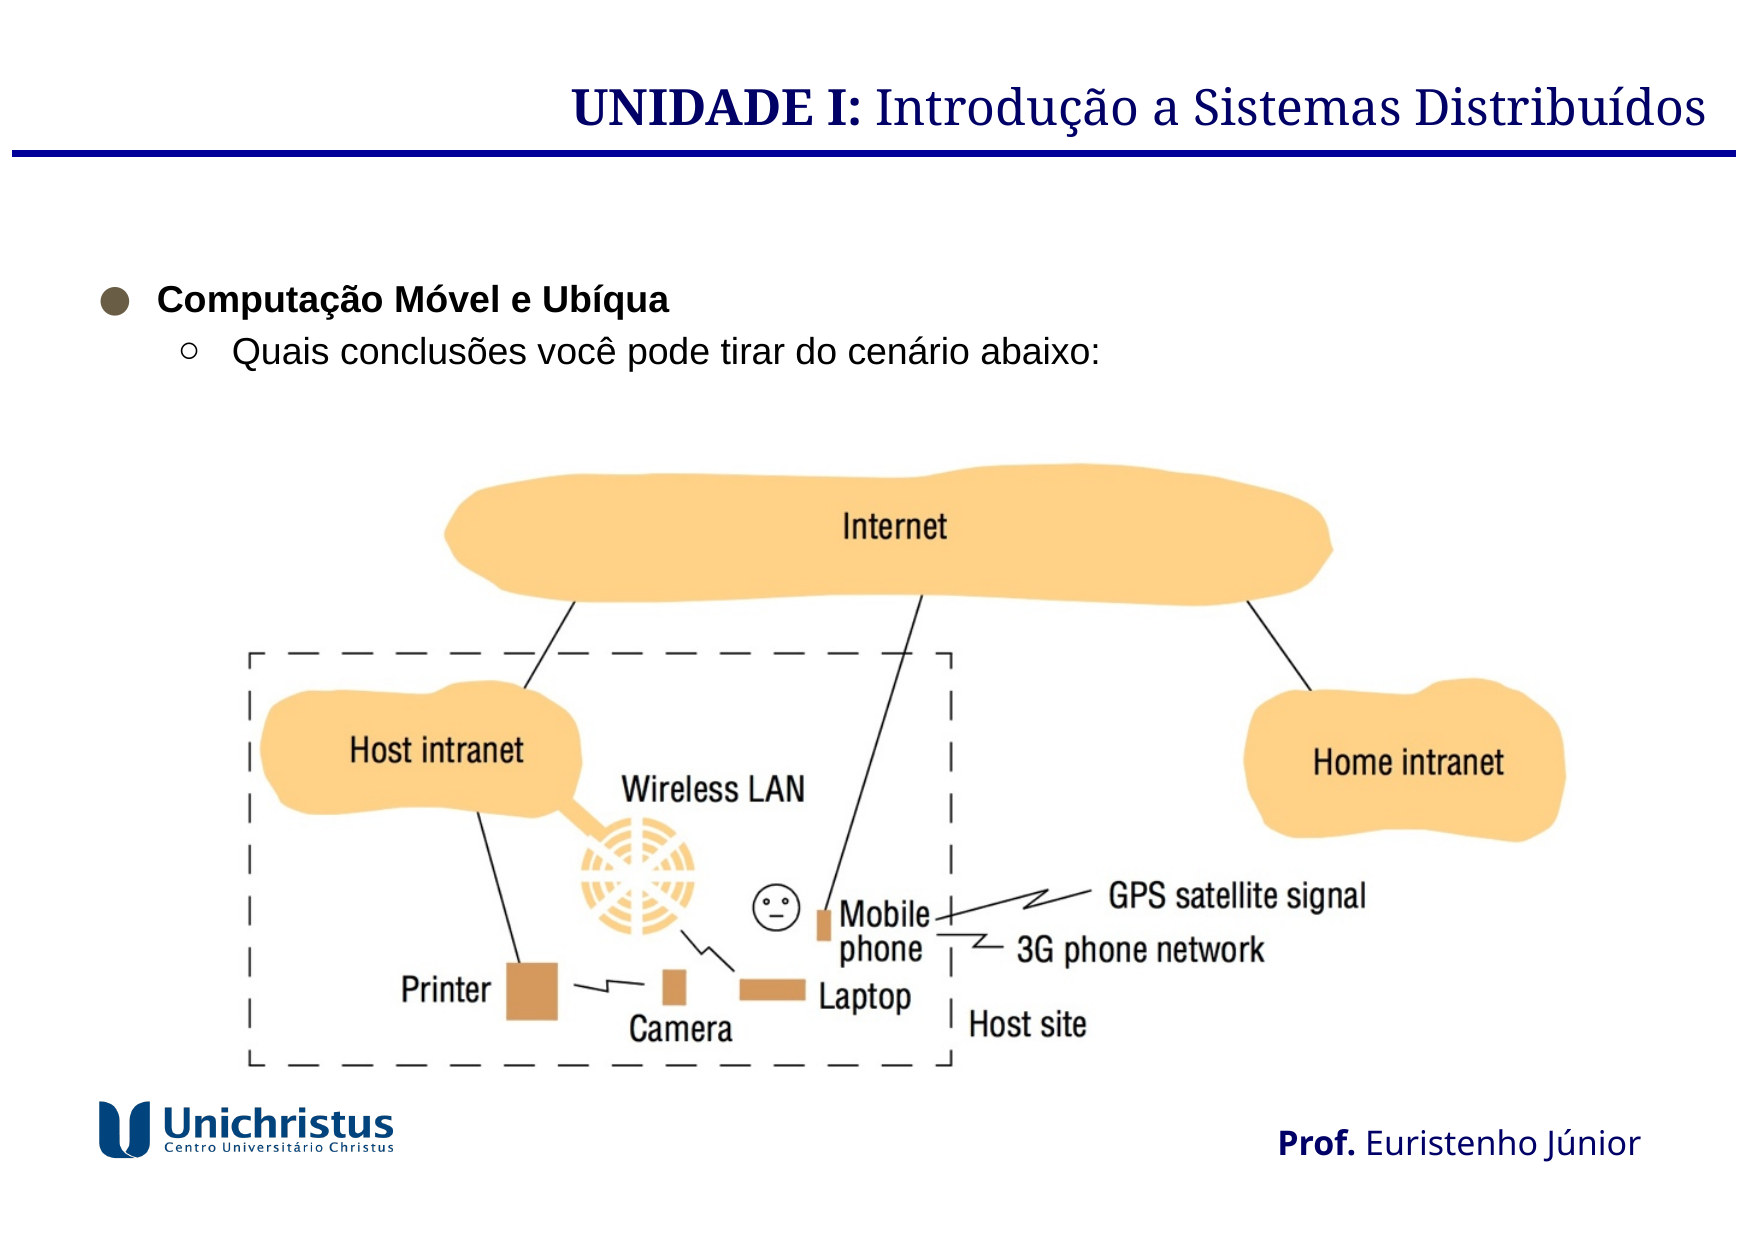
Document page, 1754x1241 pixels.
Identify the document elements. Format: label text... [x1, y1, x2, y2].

picture [210, 425, 1572, 1075]
text_box Prof. Euristenho Júnior [1262, 1111, 1695, 1167]
text_box UNIDADE I: Introdução a Sistemas Distribuídos [556, 64, 1708, 150]
text_box Computação Móvel e Ubíqua Quais conclusões você pode tirar do cenário abaixo: [66, 253, 1465, 851]
text_box UNIDADE I: Introdução a Sistemas Distribuídos [556, 157, 1708, 161]
picture [94, 1098, 398, 1160]
